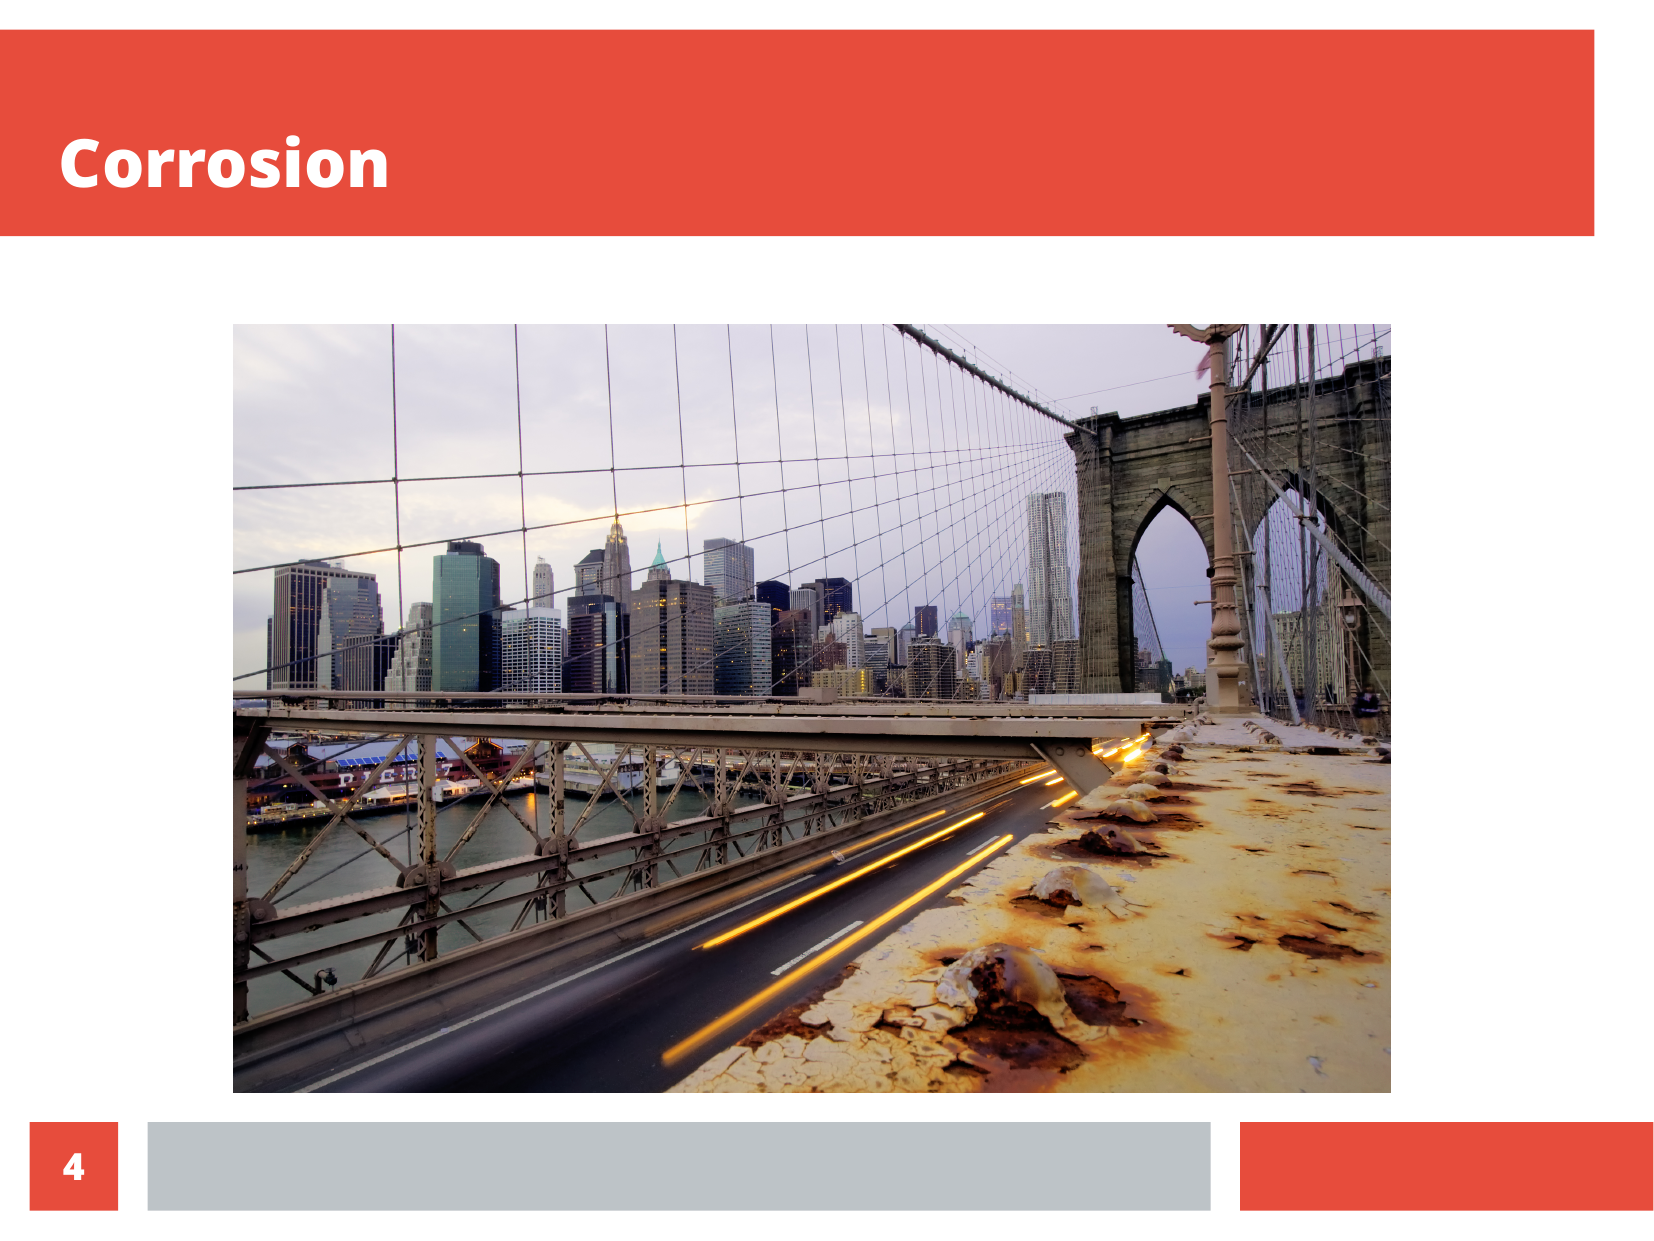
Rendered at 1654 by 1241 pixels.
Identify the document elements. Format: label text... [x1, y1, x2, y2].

picture [233, 324, 1391, 1093]
title Corrosion [59, 59, 1595, 207]
